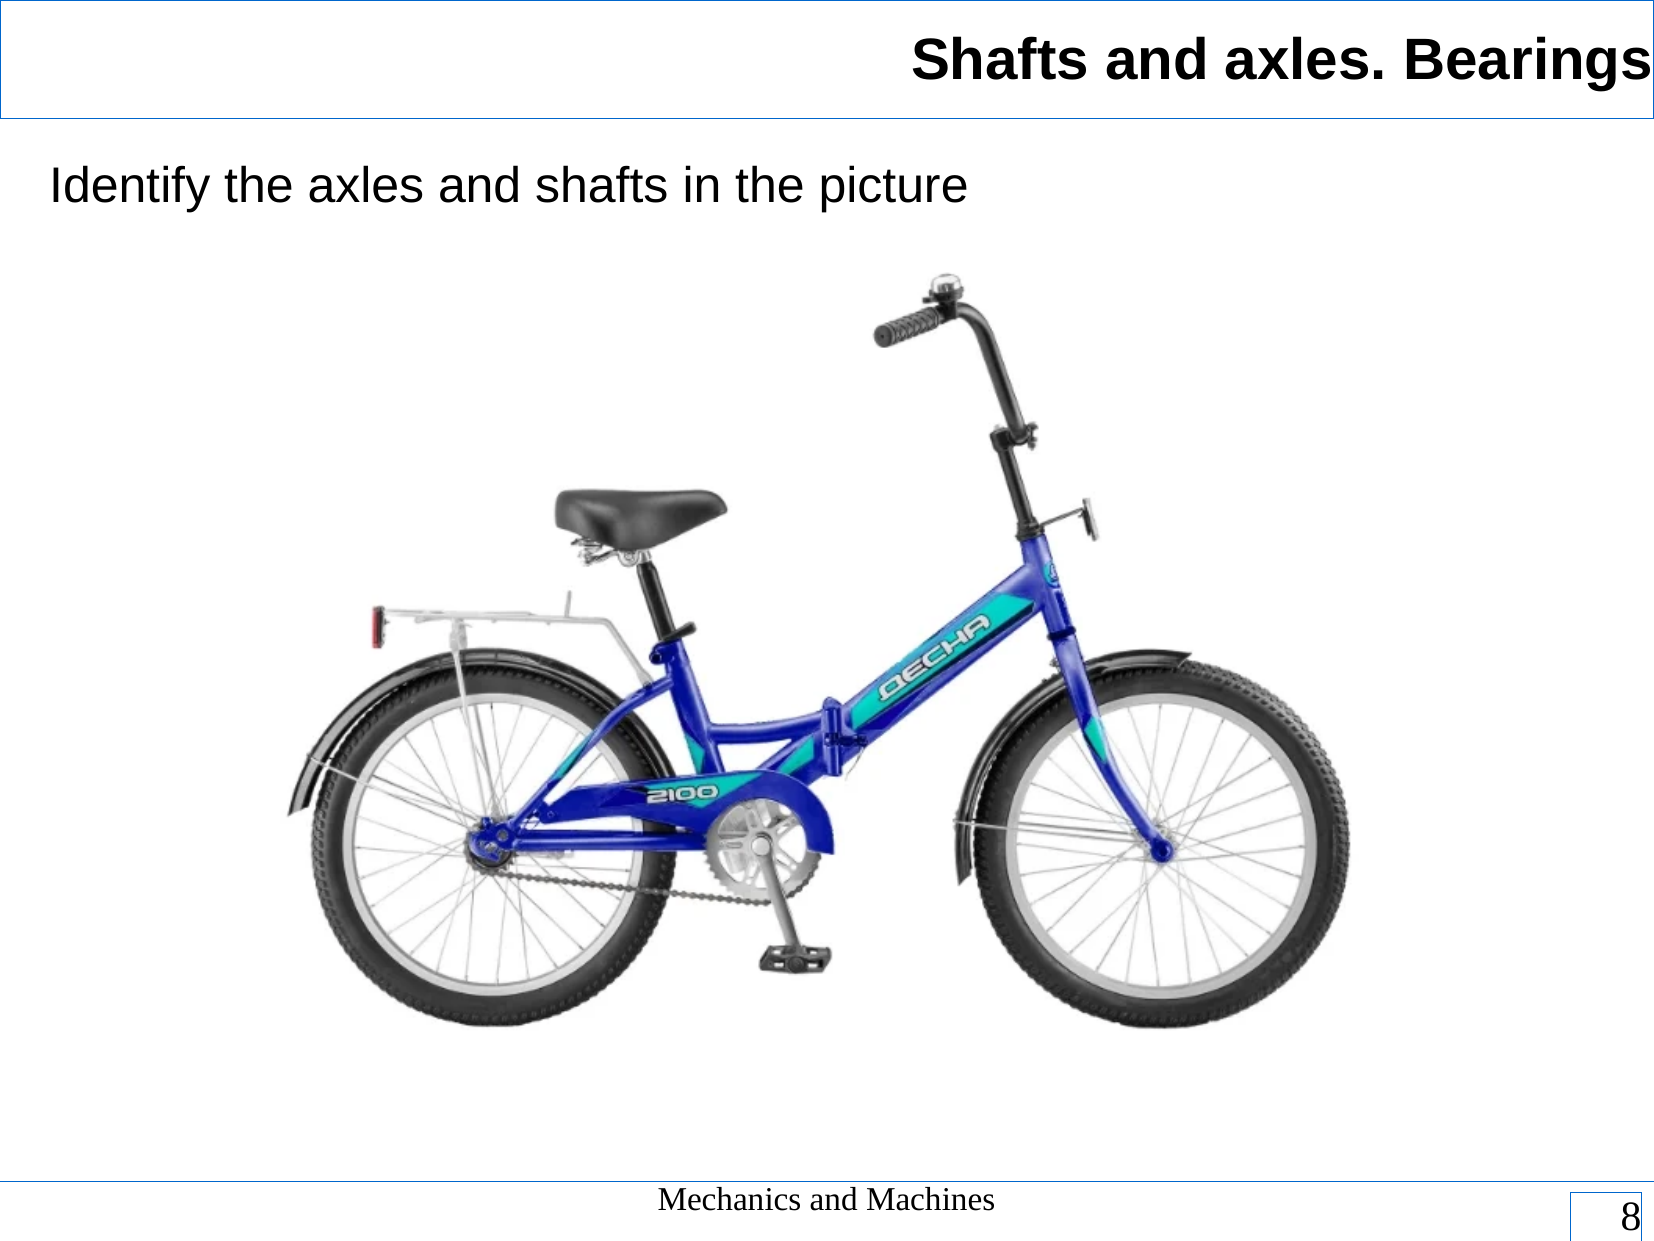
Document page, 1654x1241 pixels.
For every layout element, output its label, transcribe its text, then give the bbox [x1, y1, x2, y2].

picture [269, 254, 1366, 1046]
title Shafts and axles. Bearings [0, 0, 1654, 119]
text_box Identify the axles and shafts in the picture [34, 150, 1606, 256]
